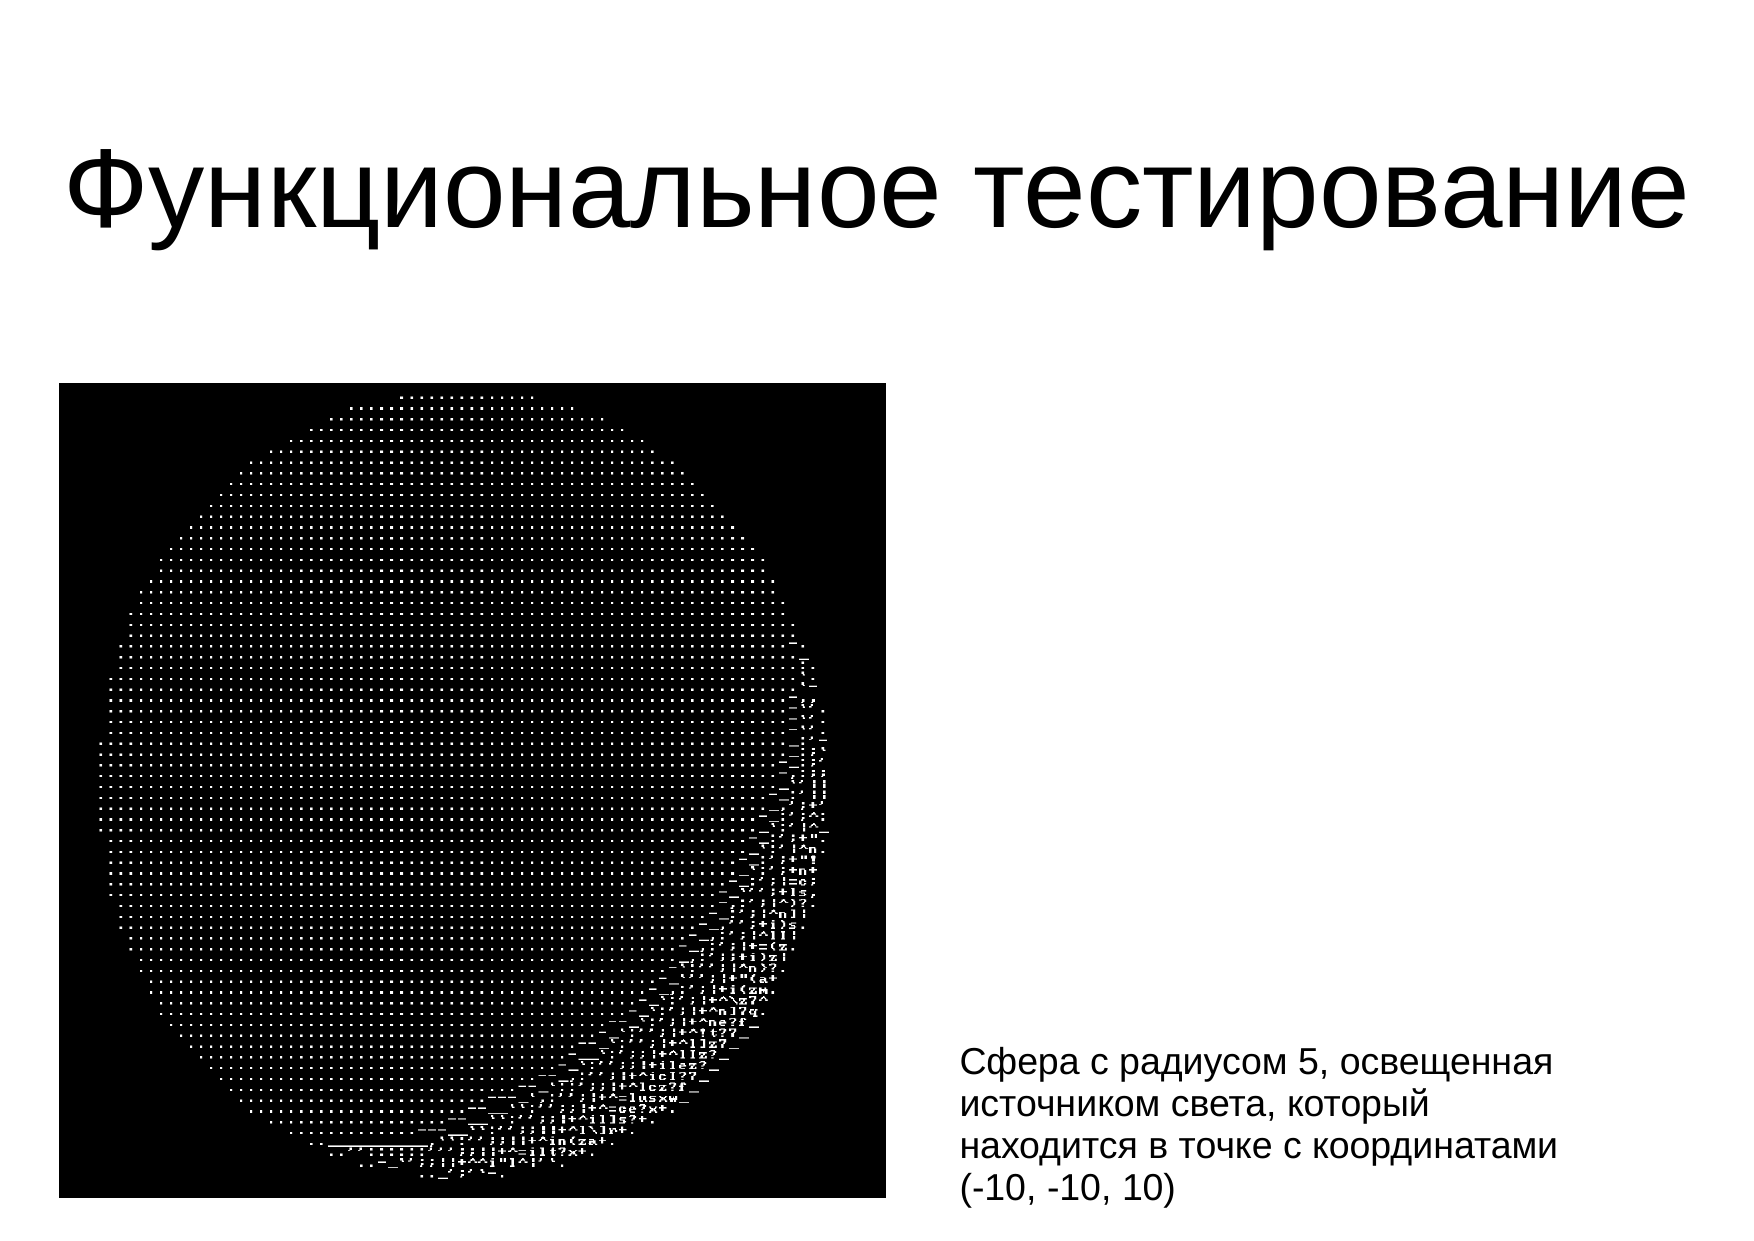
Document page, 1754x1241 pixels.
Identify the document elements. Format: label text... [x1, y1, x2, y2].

text_box Сфера с радиусом 5, освещенная источником света, который находится в точке с координатами (-10, -10, 10) [944, 1033, 1595, 1217]
picture [59, 383, 886, 1198]
title Функциональное тестирование [0, 52, 1754, 325]
